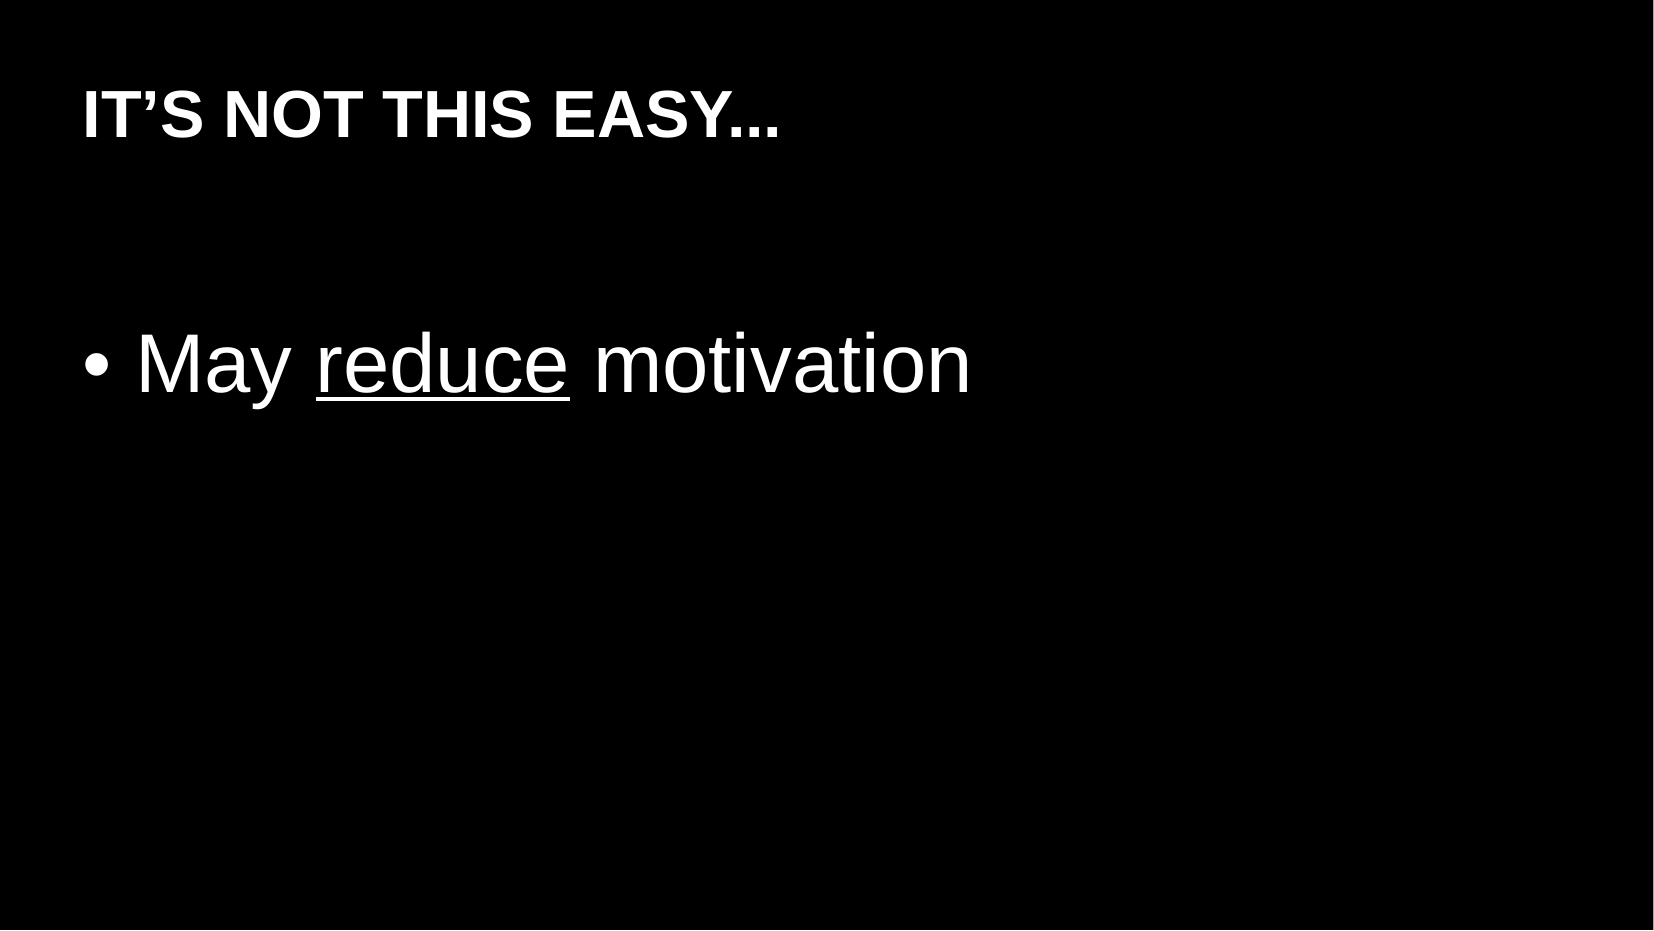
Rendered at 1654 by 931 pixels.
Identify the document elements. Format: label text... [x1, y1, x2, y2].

title IT’S NOT THIS EASY... [82, 37, 1571, 193]
list • May reduce motivation [82, 316, 1571, 857]
